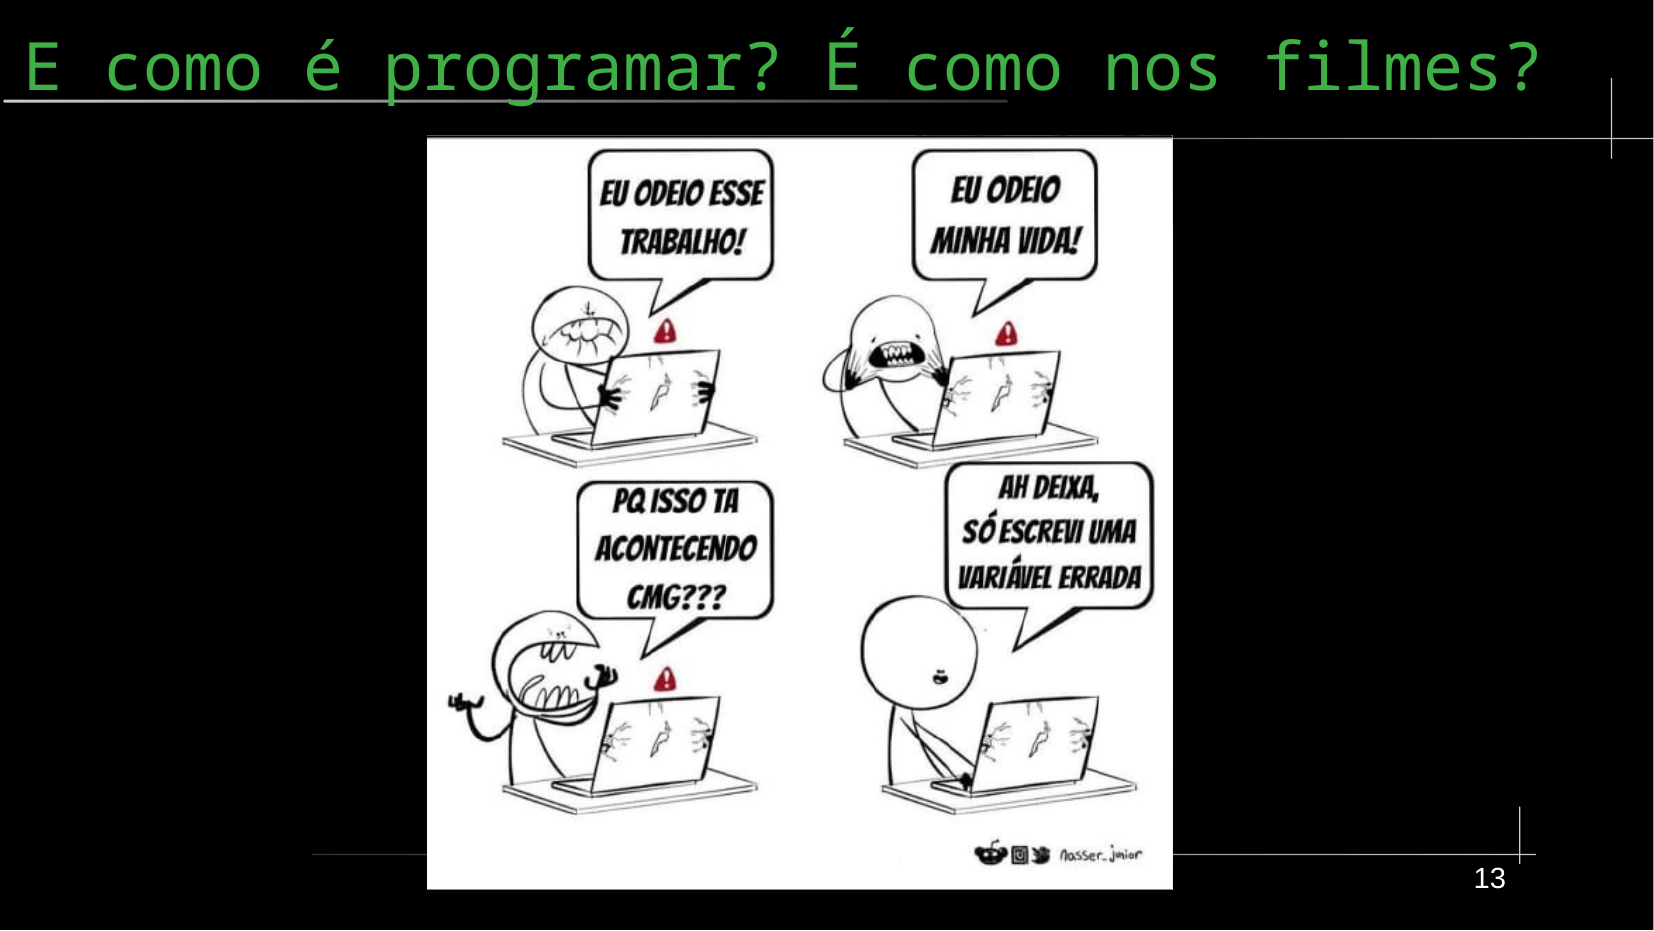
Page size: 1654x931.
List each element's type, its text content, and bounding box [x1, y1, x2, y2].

title E como é programar? É como nos filmes? [23, 11, 1589, 119]
picture [427, 135, 1173, 890]
